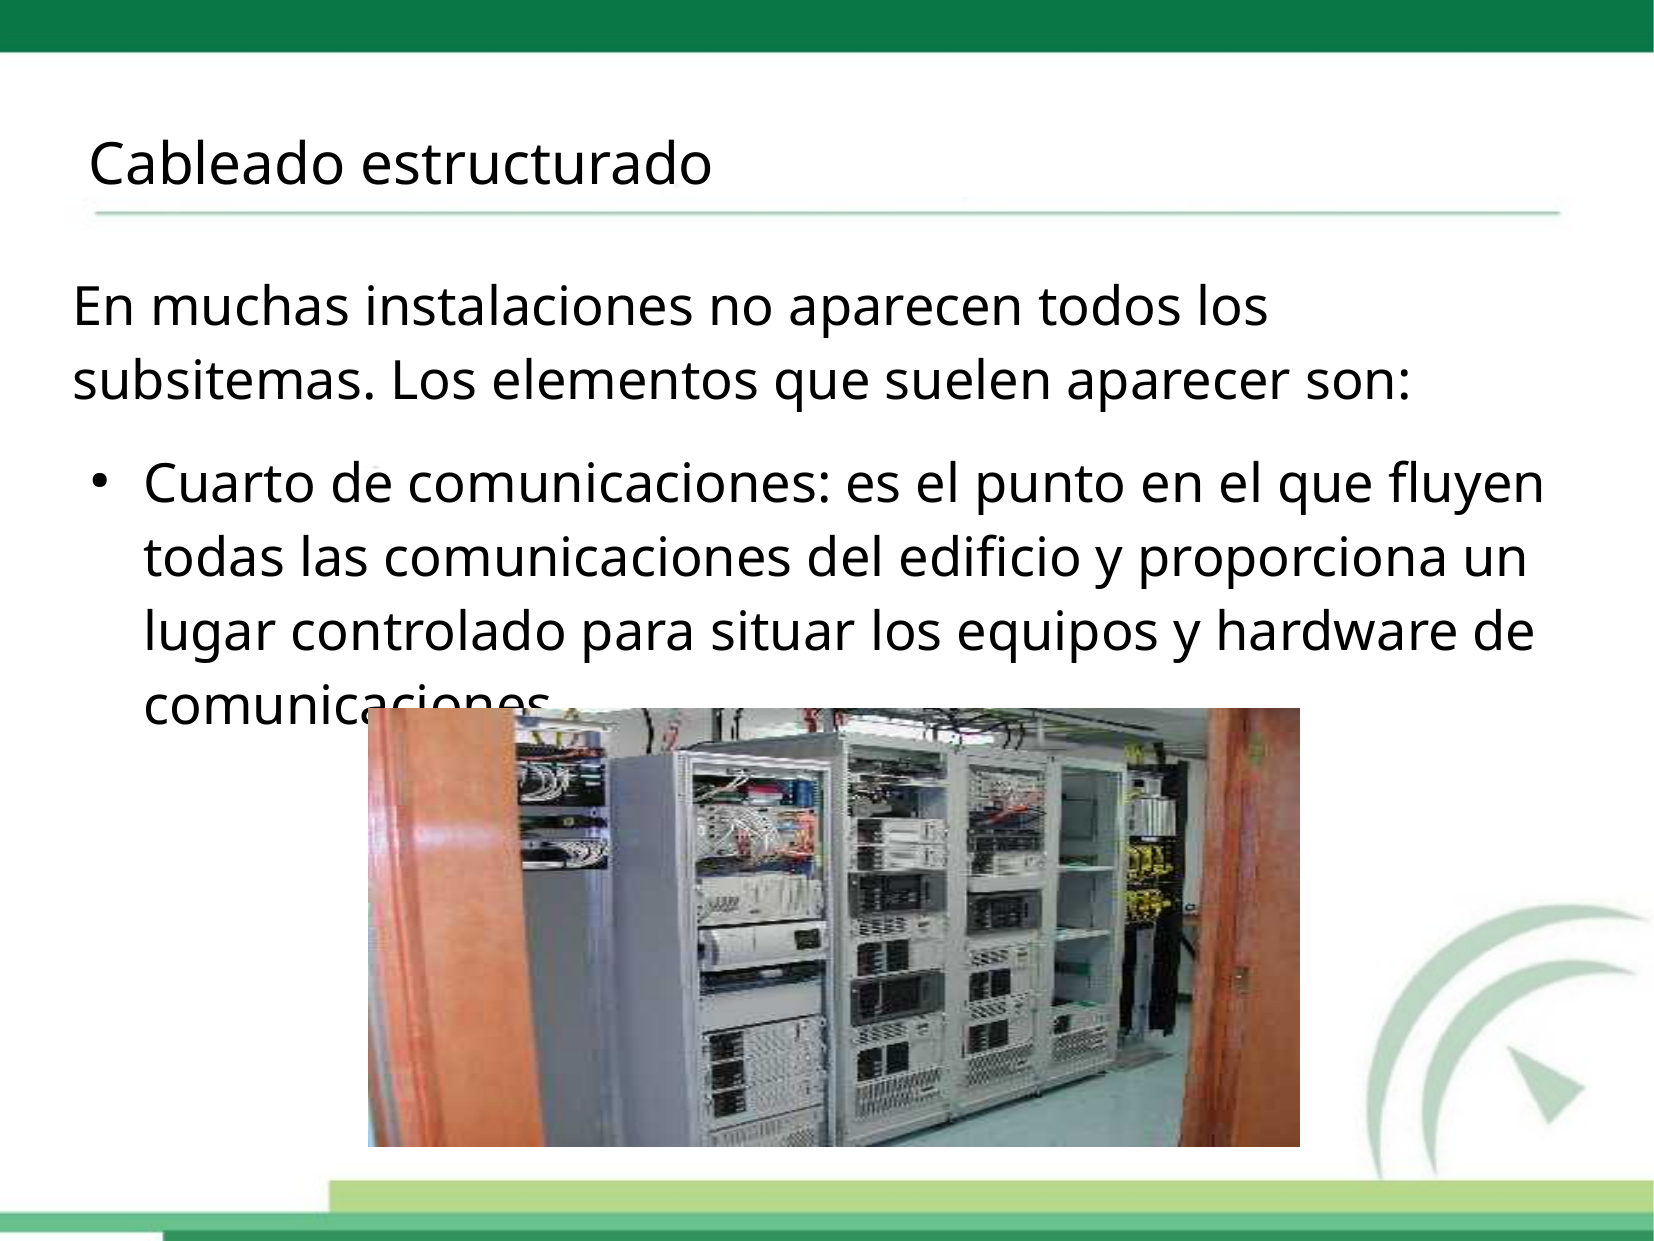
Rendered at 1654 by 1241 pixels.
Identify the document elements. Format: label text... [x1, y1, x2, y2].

title Cableado estructurado [88, 58, 1577, 266]
picture [0, 0, 1654, 1241]
list En muchas instalaciones no aparecen todos los subsitemas. Los elementos que suelen aparecer son: Cuarto de comunicaciones: es el punto en el que fluyen todas las comunicaciones del edificio y proporciona un lugar controlado para situar los equipos y hardware de comunicaciones [72, 267, 1561, 675]
